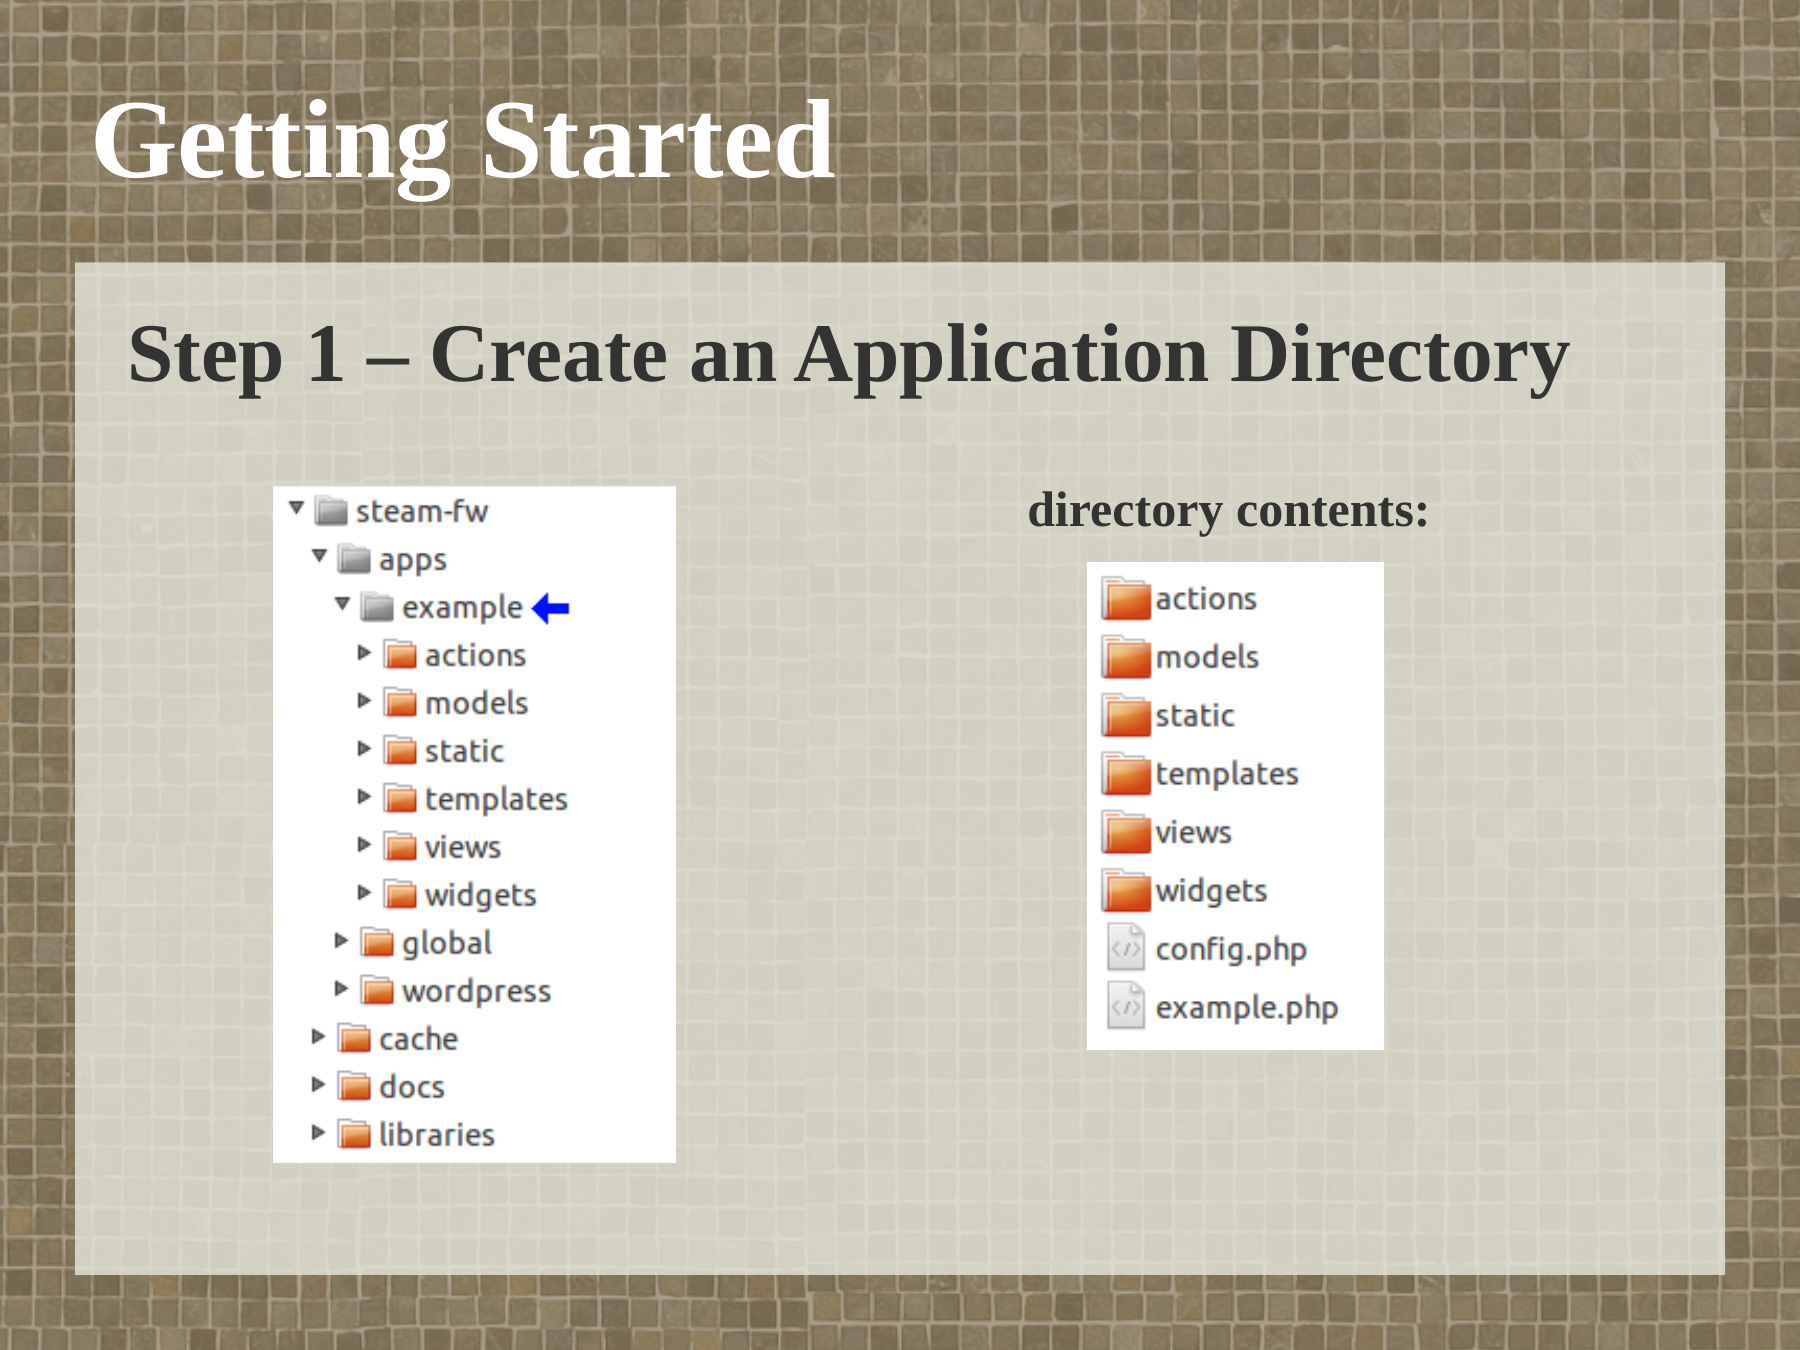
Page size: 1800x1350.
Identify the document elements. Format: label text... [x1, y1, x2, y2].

text_box directory contents: [1012, 474, 1501, 601]
text_box [0, 0, 1800, 1350]
text_box Step 1 – Create an Application Directory [112, 300, 1688, 458]
title Getting Started [89, 53, 1710, 226]
picture [273, 485, 676, 1163]
picture [1087, 601, 1384, 1050]
